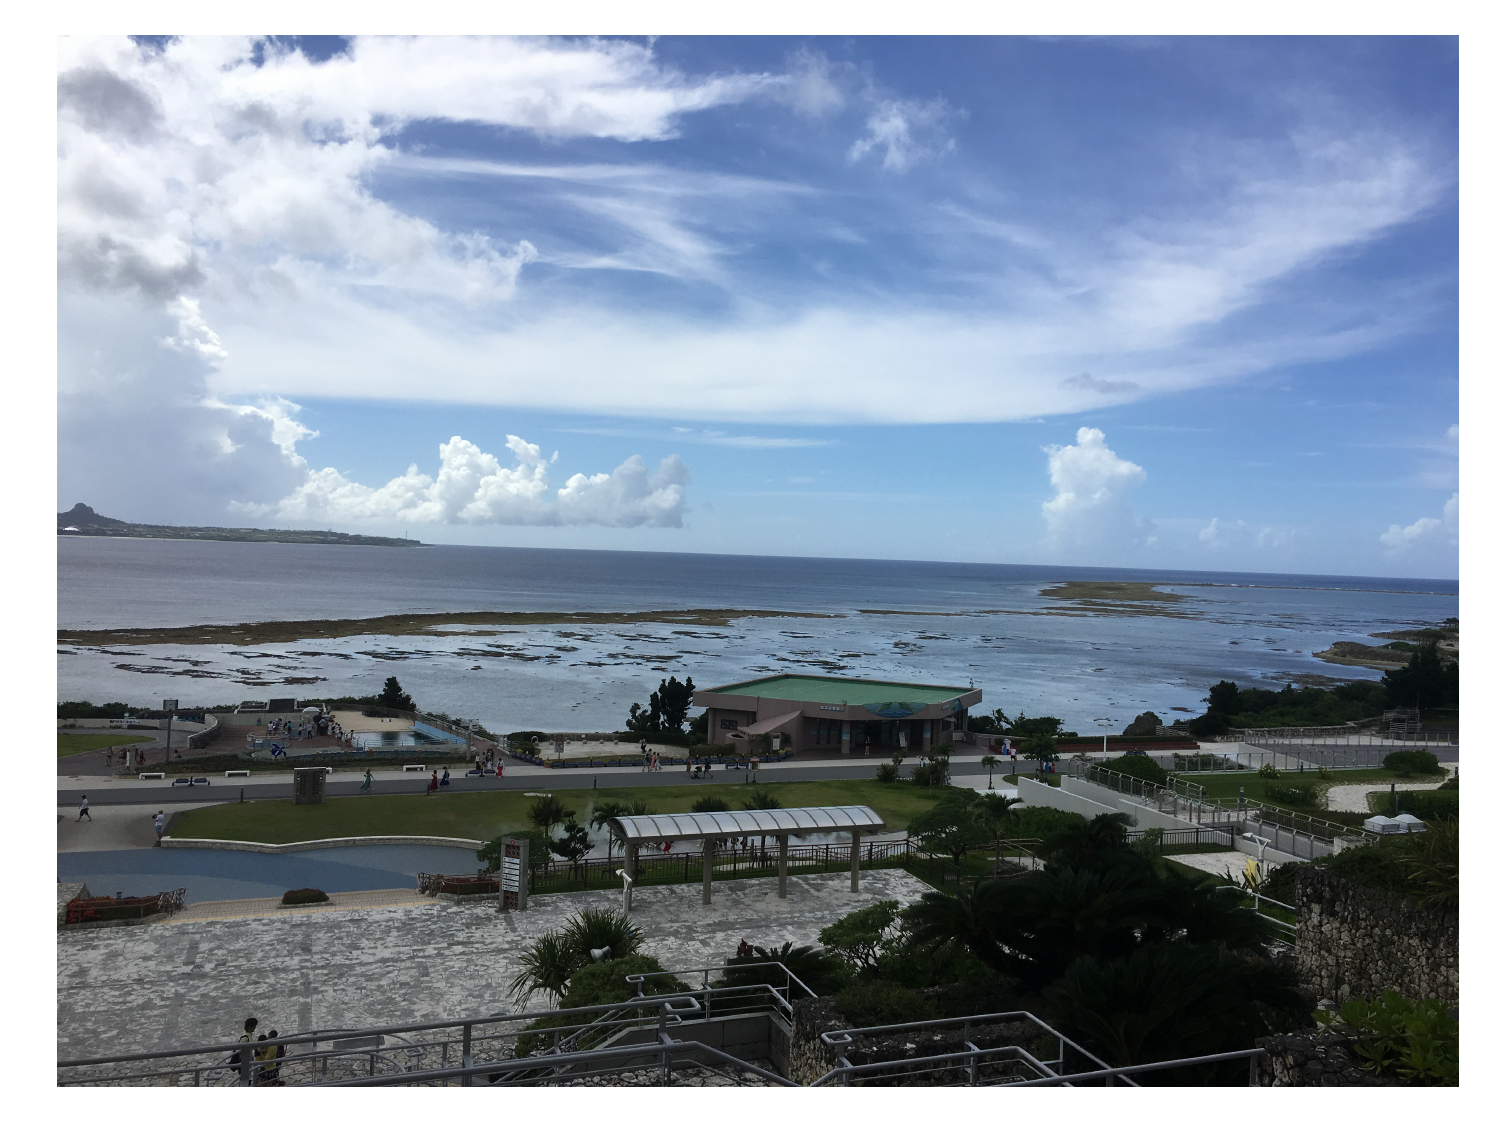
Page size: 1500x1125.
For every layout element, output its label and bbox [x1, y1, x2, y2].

picture [57, 35, 1459, 1087]
